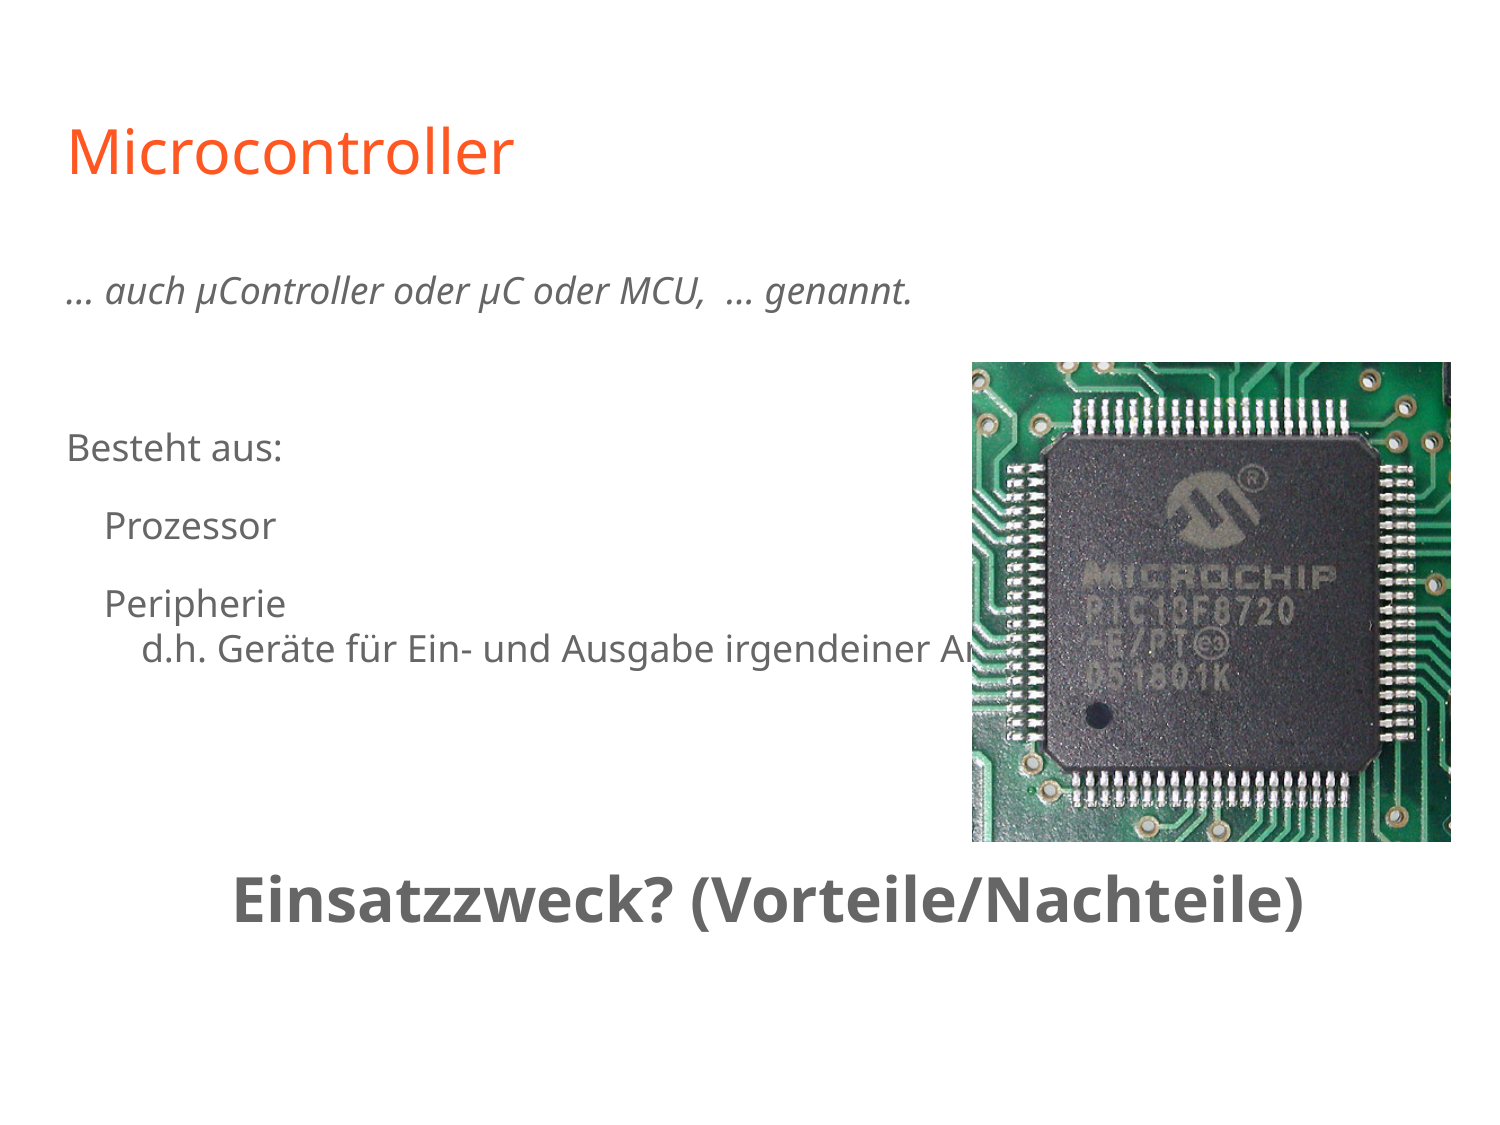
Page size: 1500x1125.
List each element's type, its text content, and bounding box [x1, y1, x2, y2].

title Microcontroller [51, 97, 1449, 223]
list … auch µController oder µC oder MCU, … genannt. Besteht aus: Prozessor Peripherie d.h. Geräte für Ein- und Ausgabe irgendeiner Art. Einsatzzweck? (Vorteile/Nachteile) [51, 252, 1449, 1000]
picture [972, 362, 1451, 842]
